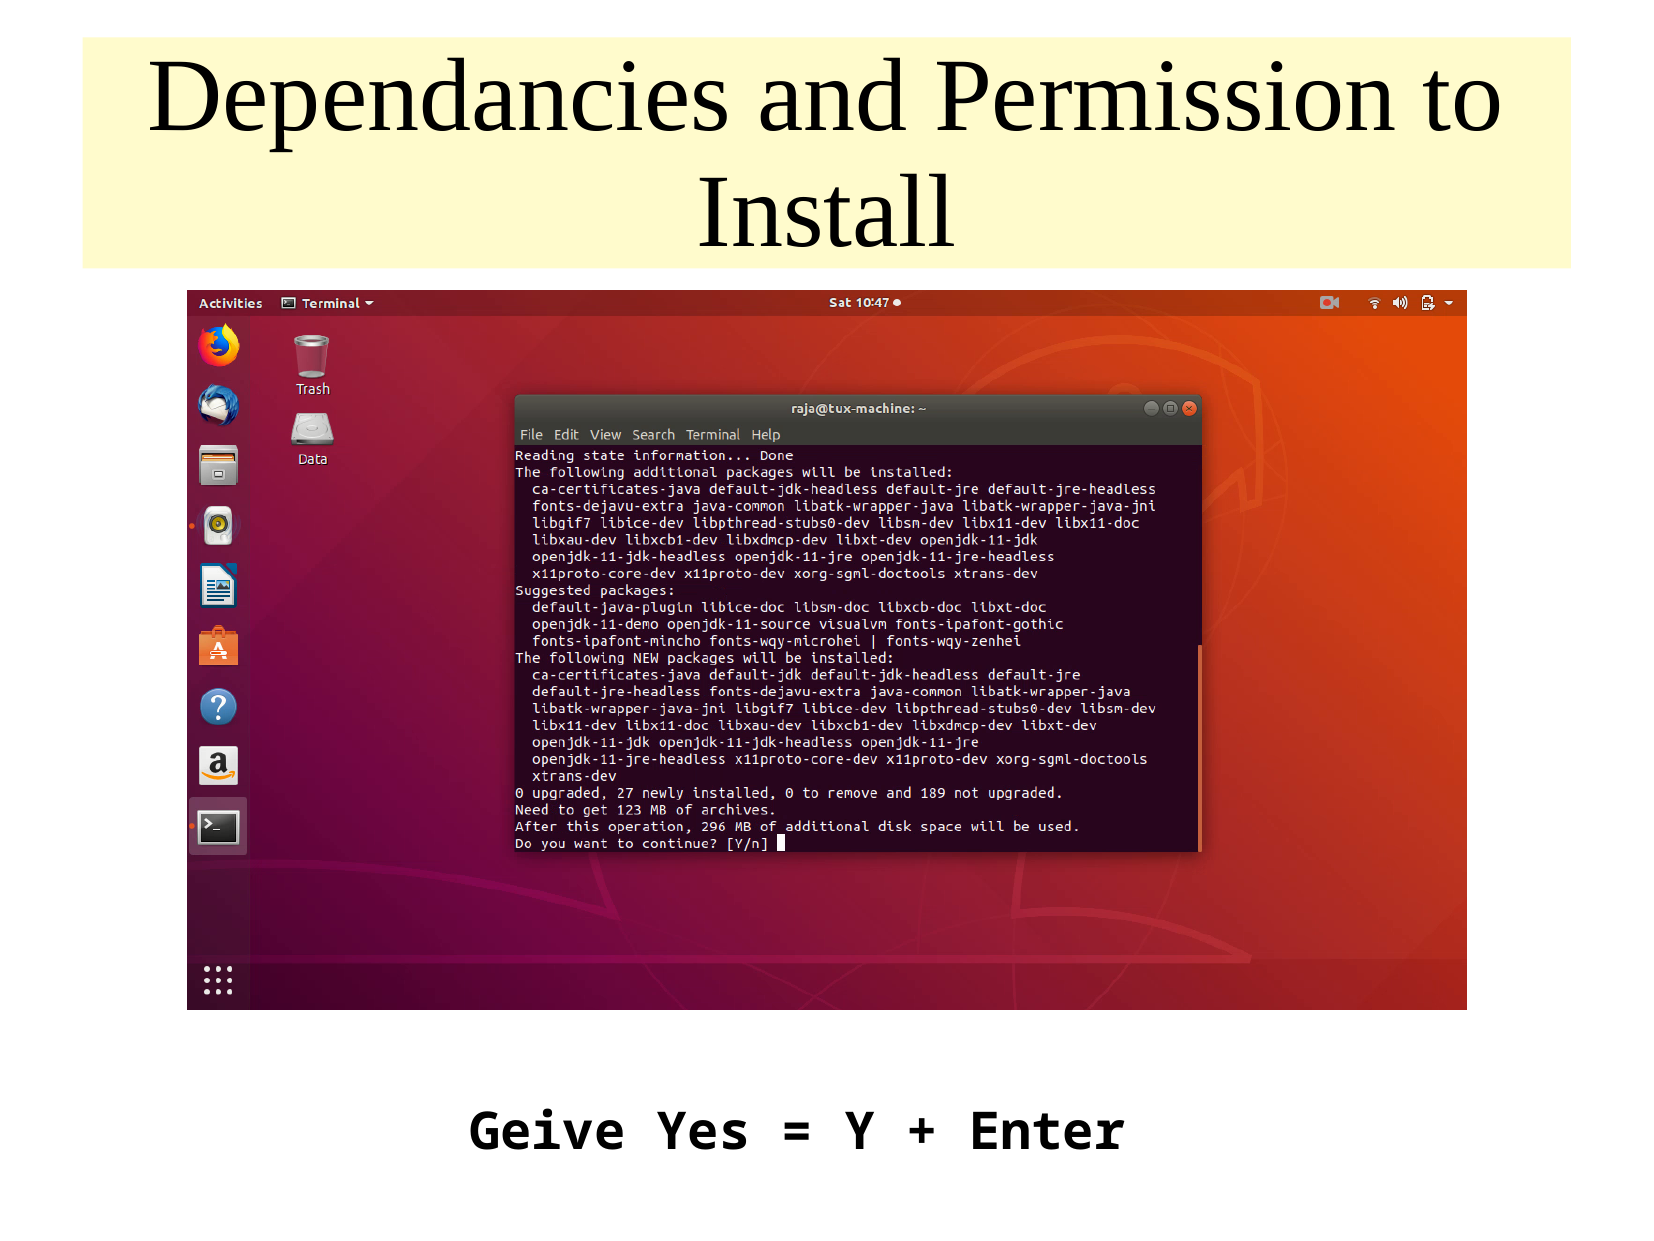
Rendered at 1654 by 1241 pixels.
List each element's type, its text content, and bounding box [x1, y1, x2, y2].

title Dependancies and Permission to Install [82, 49, 1571, 257]
picture [187, 290, 1467, 1010]
title Geive Yes = Y + Enter [106, 1065, 1489, 1193]
